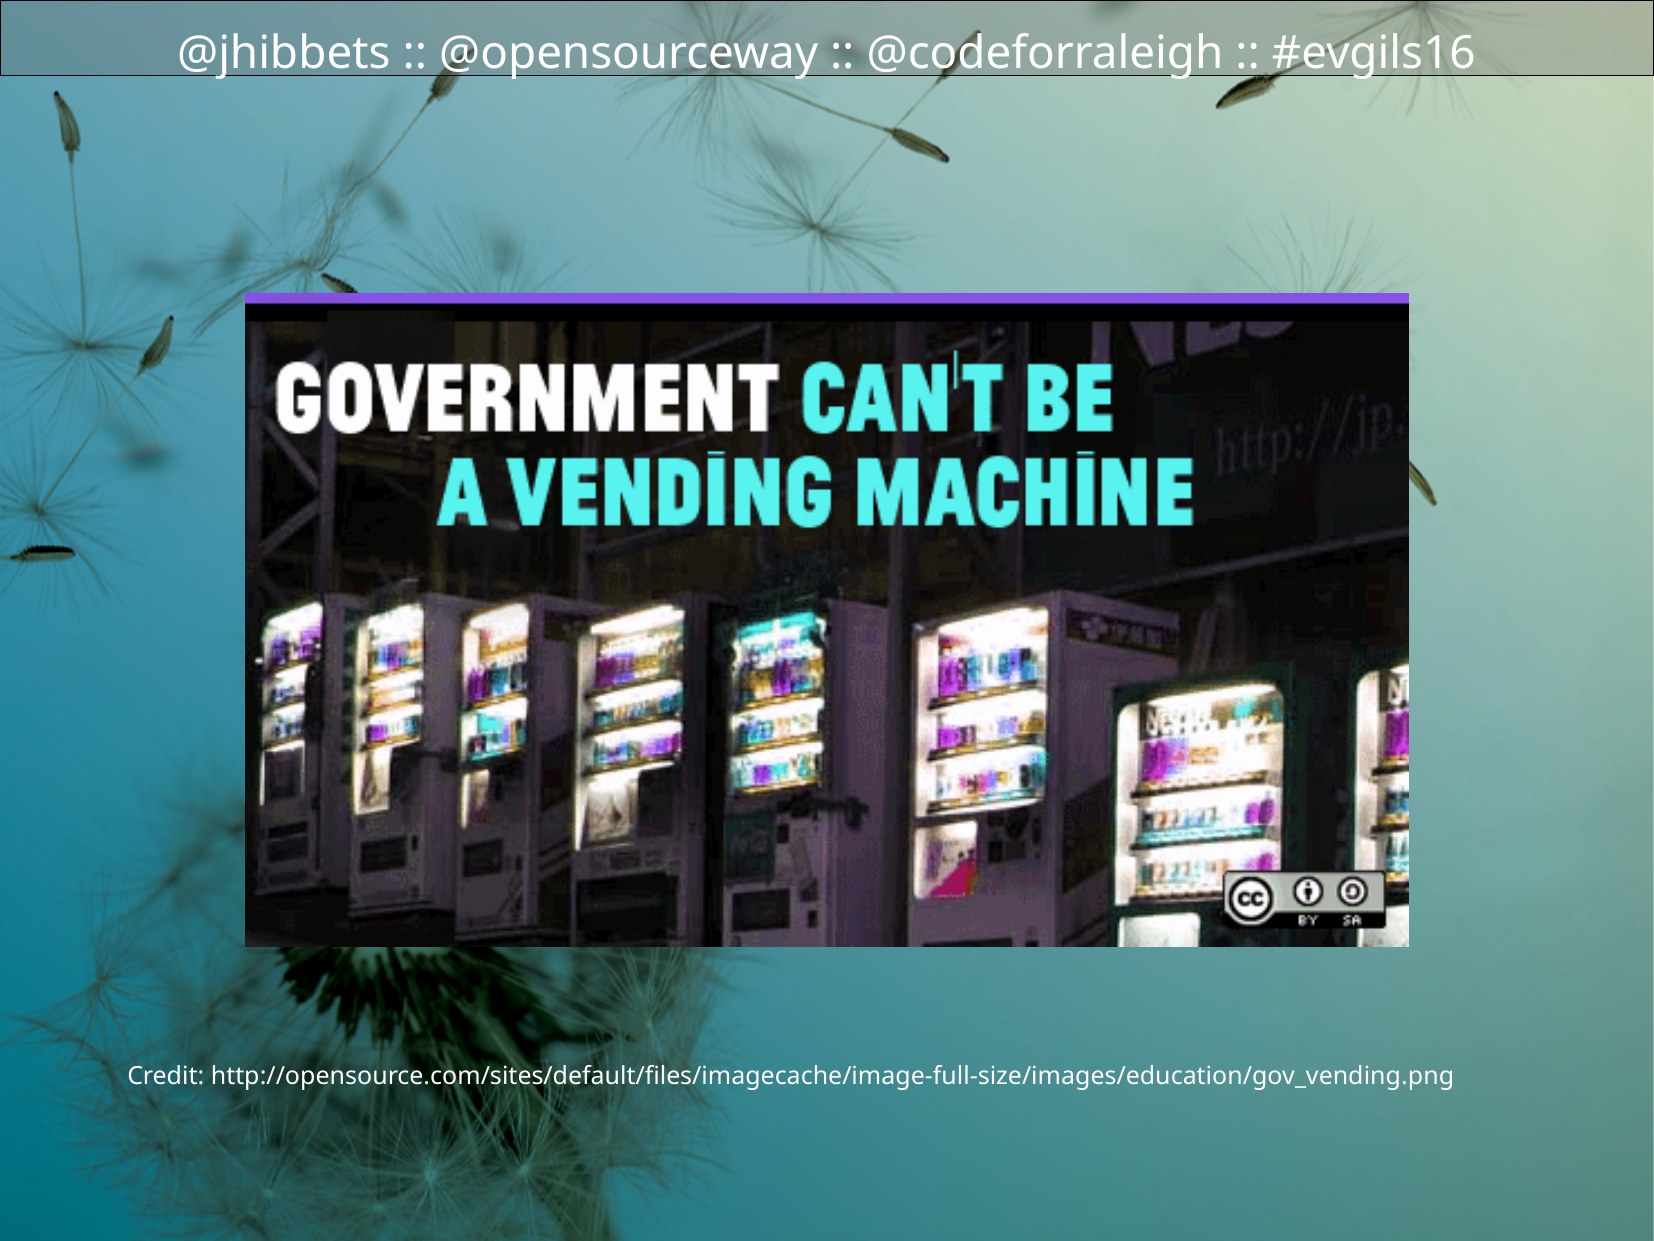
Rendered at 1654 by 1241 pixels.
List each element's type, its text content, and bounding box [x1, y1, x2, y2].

picture [0, 76, 1654, 1241]
text_box Credit: http://opensource.com/sites/default/files/imagecache/image-full-size/images/education/gov_vending.png [112, 1050, 1492, 1093]
